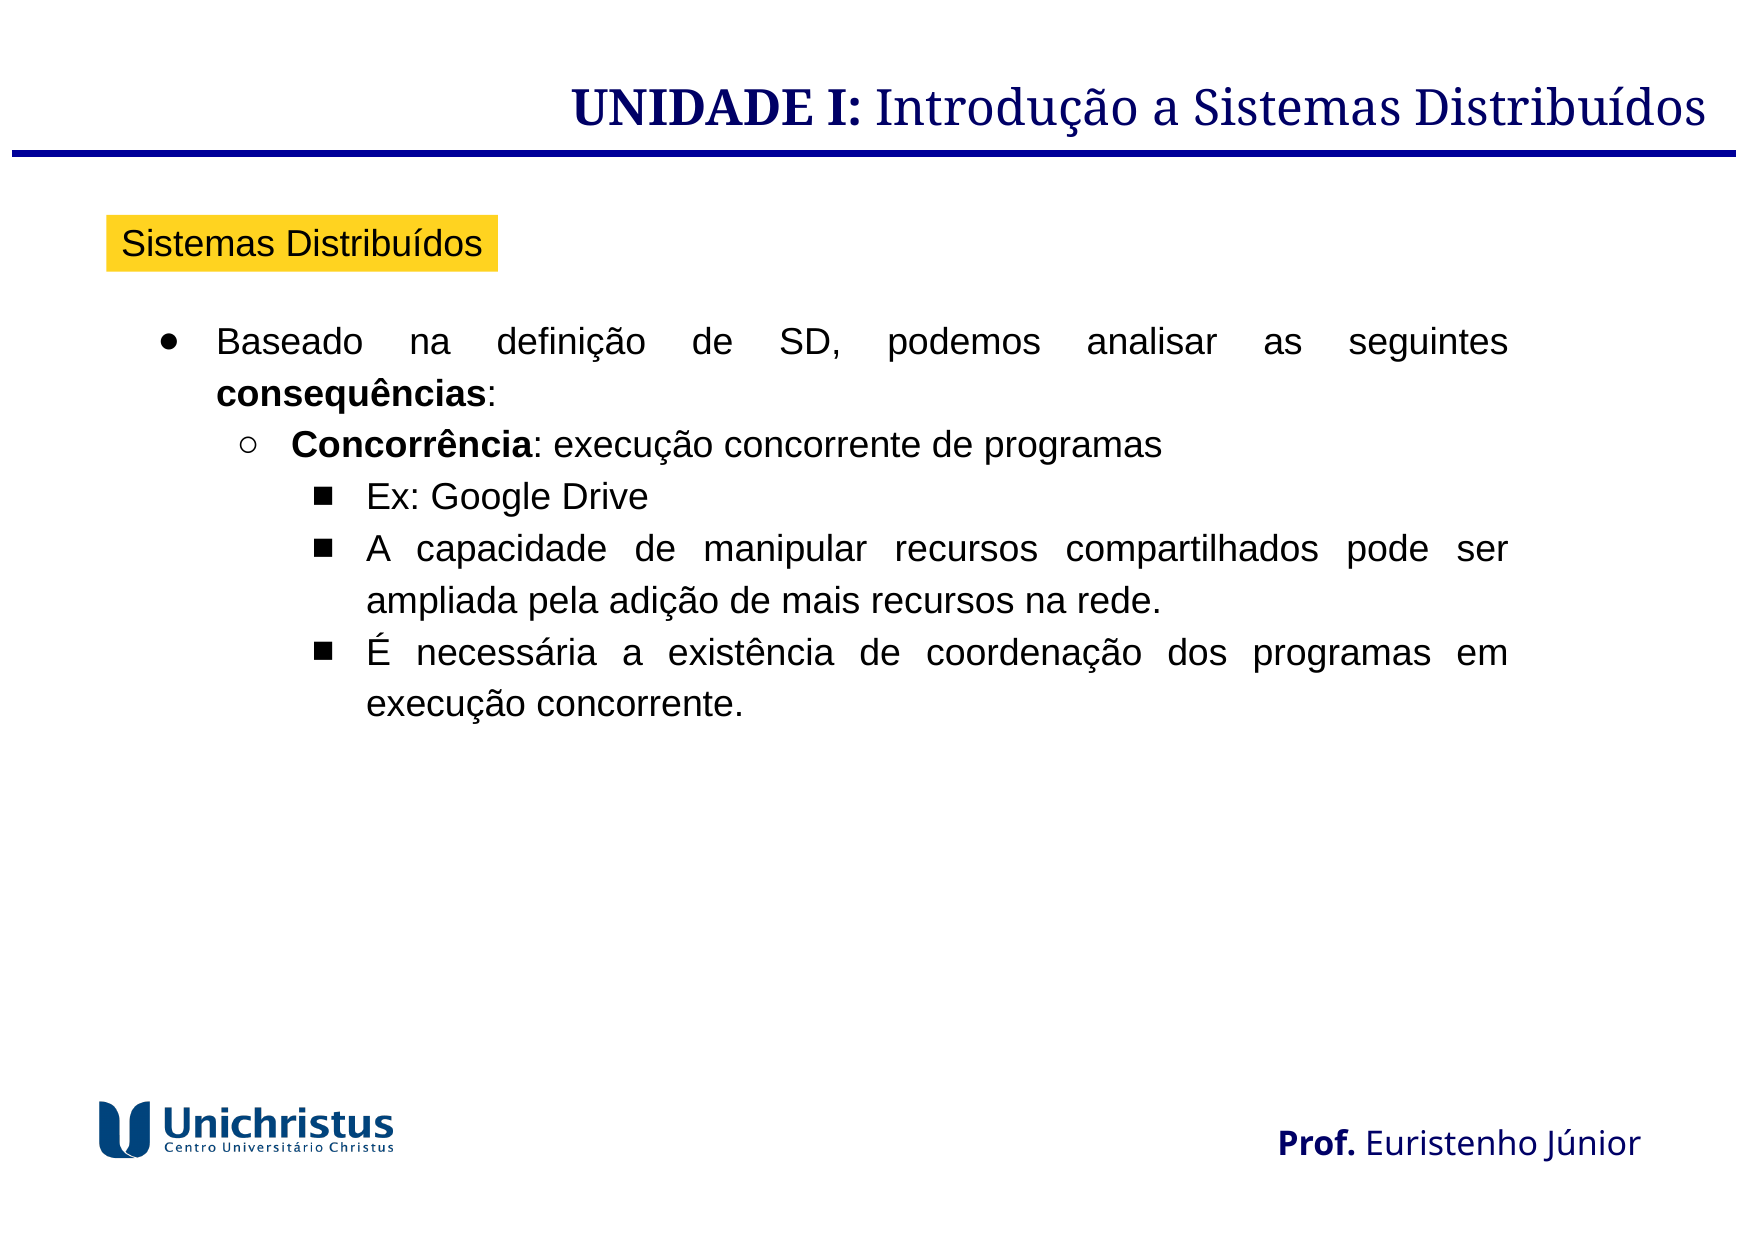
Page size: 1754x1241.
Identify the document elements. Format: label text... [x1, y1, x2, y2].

text_box Sistemas Distribuídos [106, 214, 498, 272]
text_box Prof. Euristenho Júnior [1262, 1111, 1695, 1167]
picture [94, 1098, 398, 1160]
text_box UNIDADE I: Introdução a Sistemas Distribuídos [556, 64, 1708, 150]
text_box UNIDADE I: Introdução a Sistemas Distribuídos [556, 157, 1708, 161]
text_box Baseado na definição de SD, podemos analisar as seguintes consequências: Concorrência: execução concorrente de programas Ex: Google Drive A capacidade de manipular recursos compartilhados pode ser ampliada pela adição de mais recursos na rede. É necessária a existência de coordenação dos programas em execução concorrente. [125, 295, 1524, 893]
